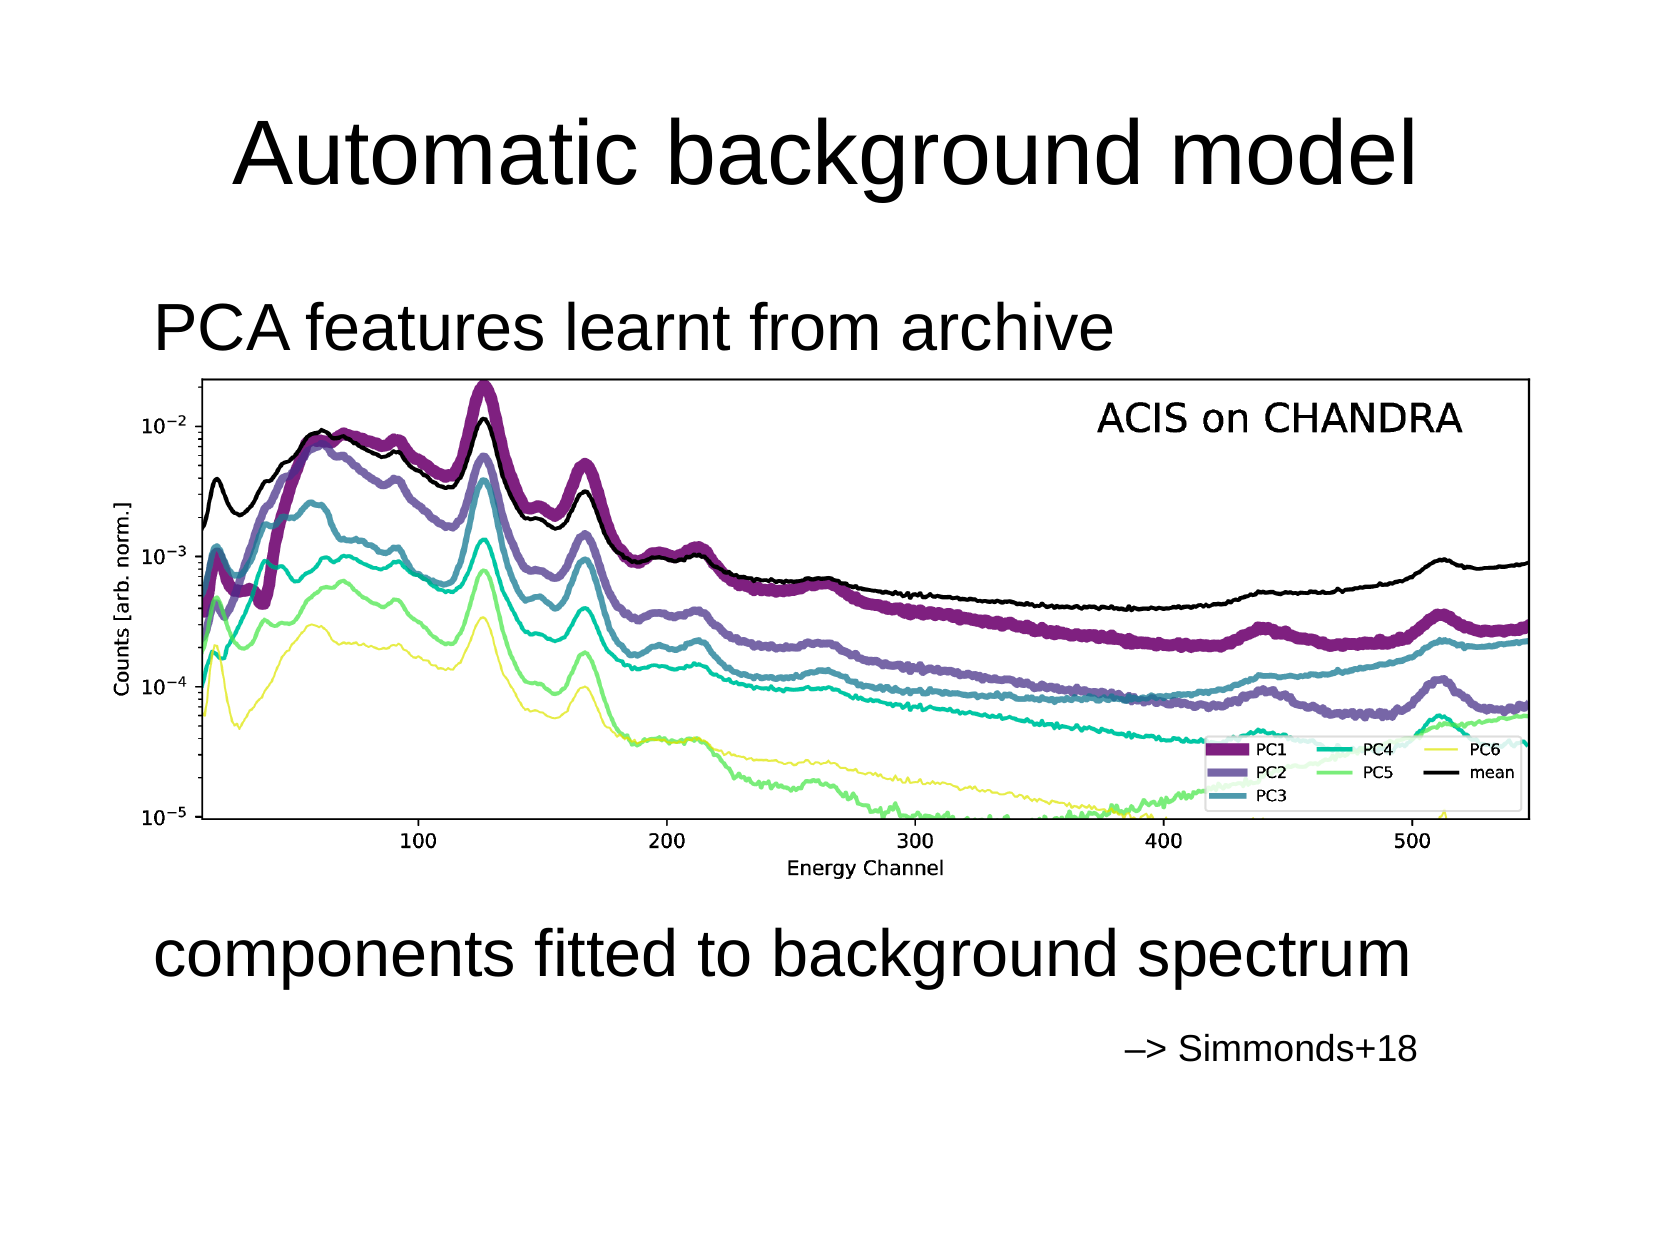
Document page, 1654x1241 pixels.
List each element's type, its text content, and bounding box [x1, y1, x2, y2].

title Automatic background model [82, 49, 1571, 257]
picture [99, 358, 1550, 893]
text_box –> Simmonds+18 [1110, 1020, 1471, 1077]
list PCA features learnt from archive components fitted to background spectrum [82, 290, 1571, 1096]
